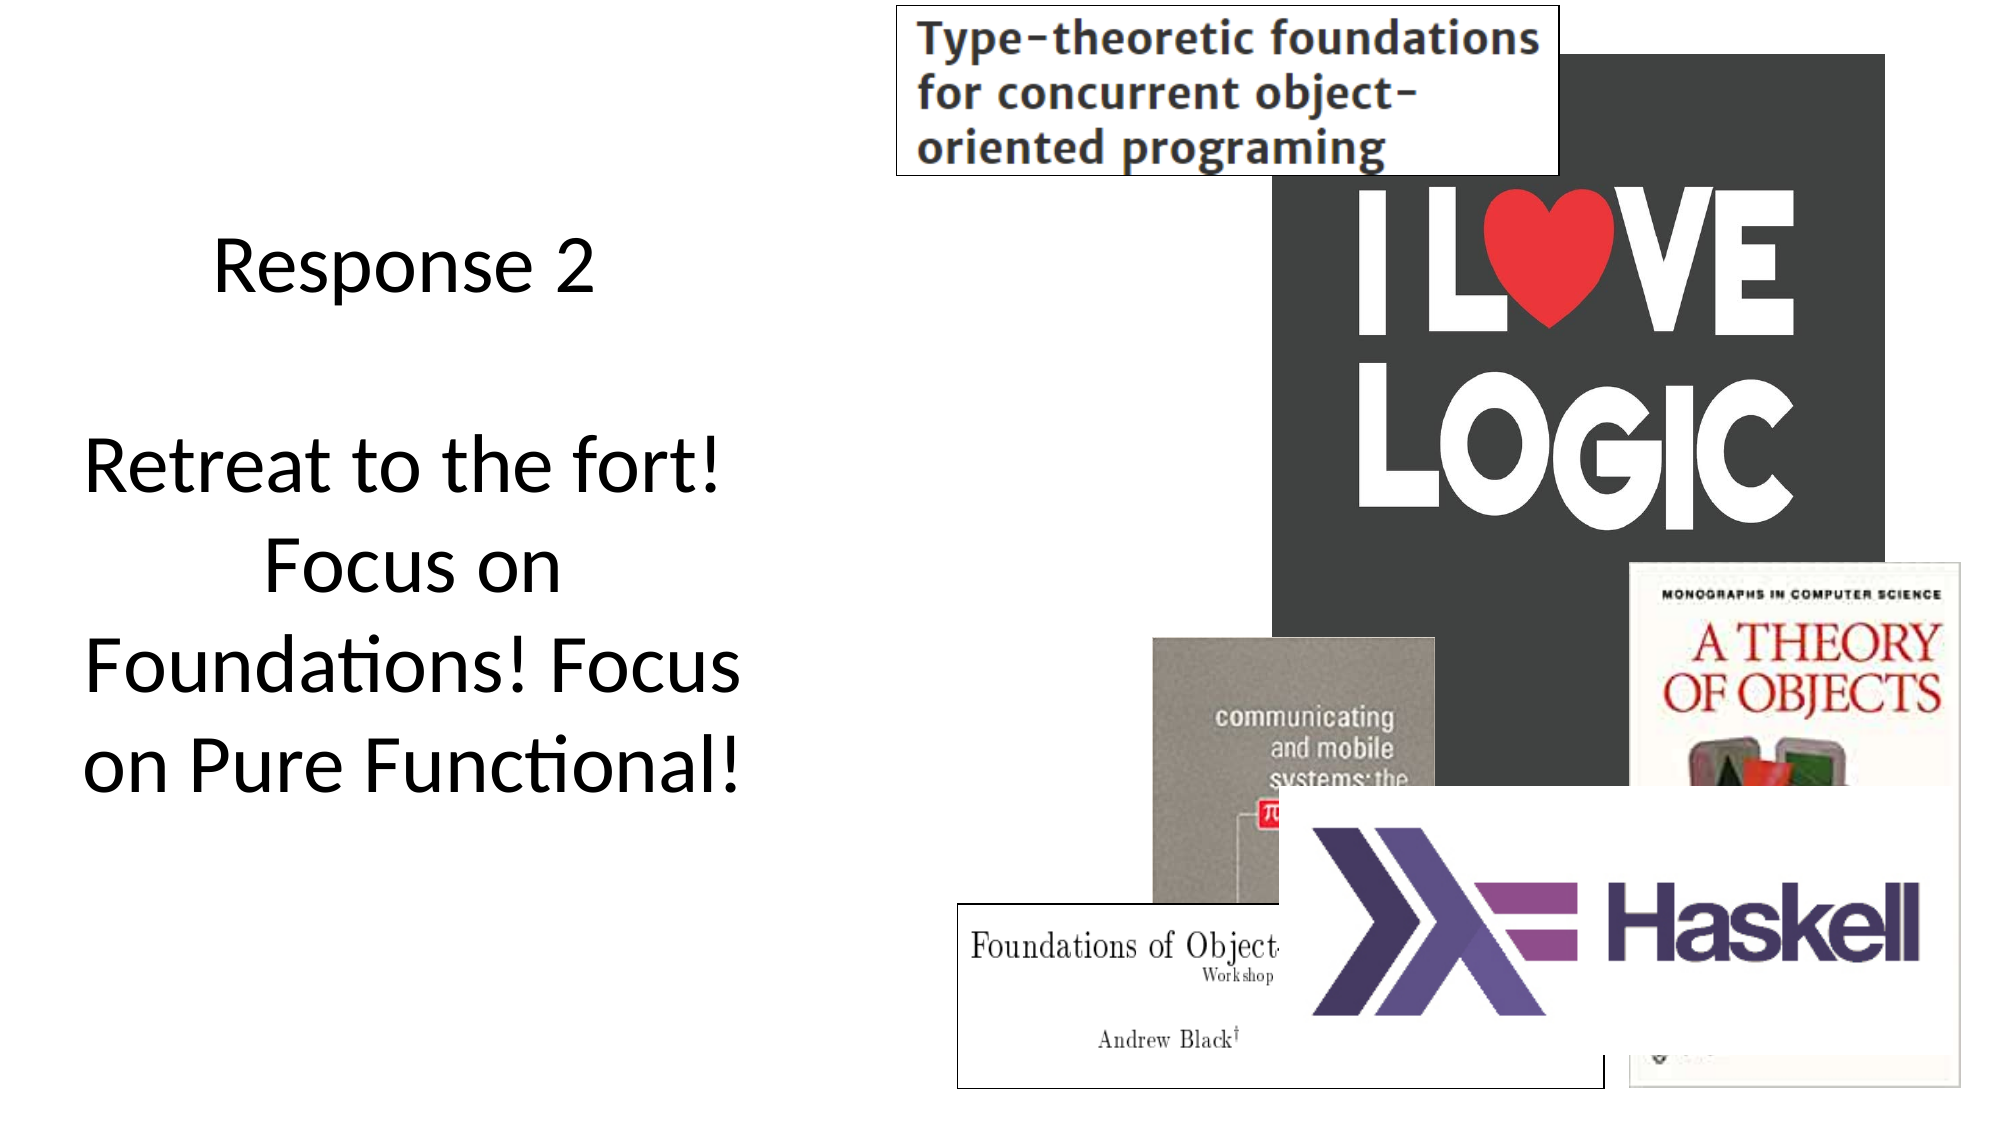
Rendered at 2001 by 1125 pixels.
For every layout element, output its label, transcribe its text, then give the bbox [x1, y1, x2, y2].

picture [958, 54, 1961, 1088]
picture [897, 6, 1559, 175]
text_box Response 2 Retreat to the fort! Focus on Foundations! Focus on Pure Functional! [47, 201, 780, 1025]
